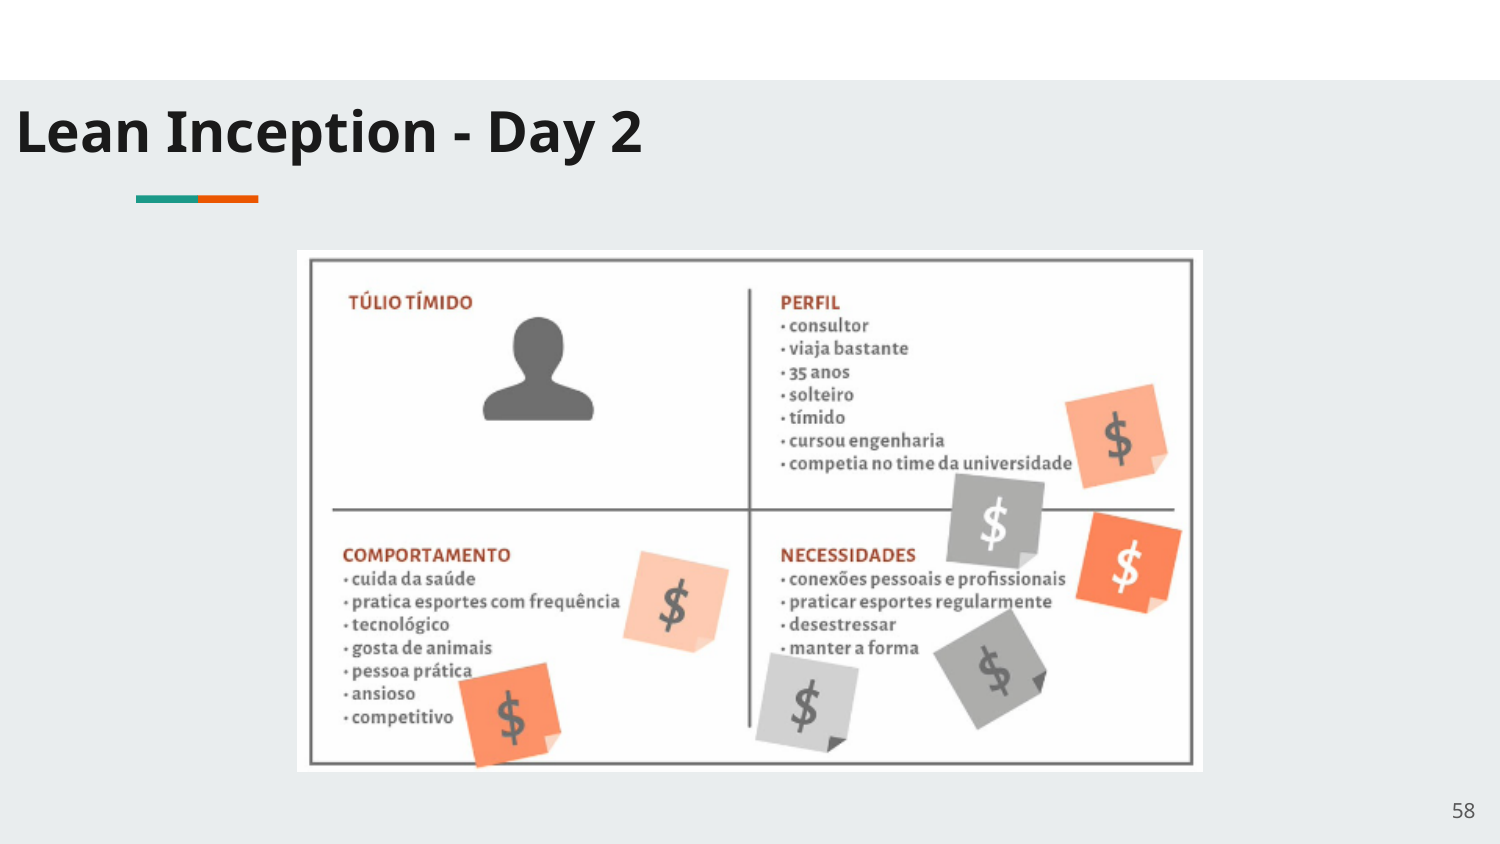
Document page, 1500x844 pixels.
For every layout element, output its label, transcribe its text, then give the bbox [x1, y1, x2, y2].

picture [297, 250, 1203, 772]
subtitle [18, 235, 1466, 787]
title Lean Inception - Day 2 [0, 80, 1101, 181]
slide_number <number> [1400, 779, 1491, 844]
